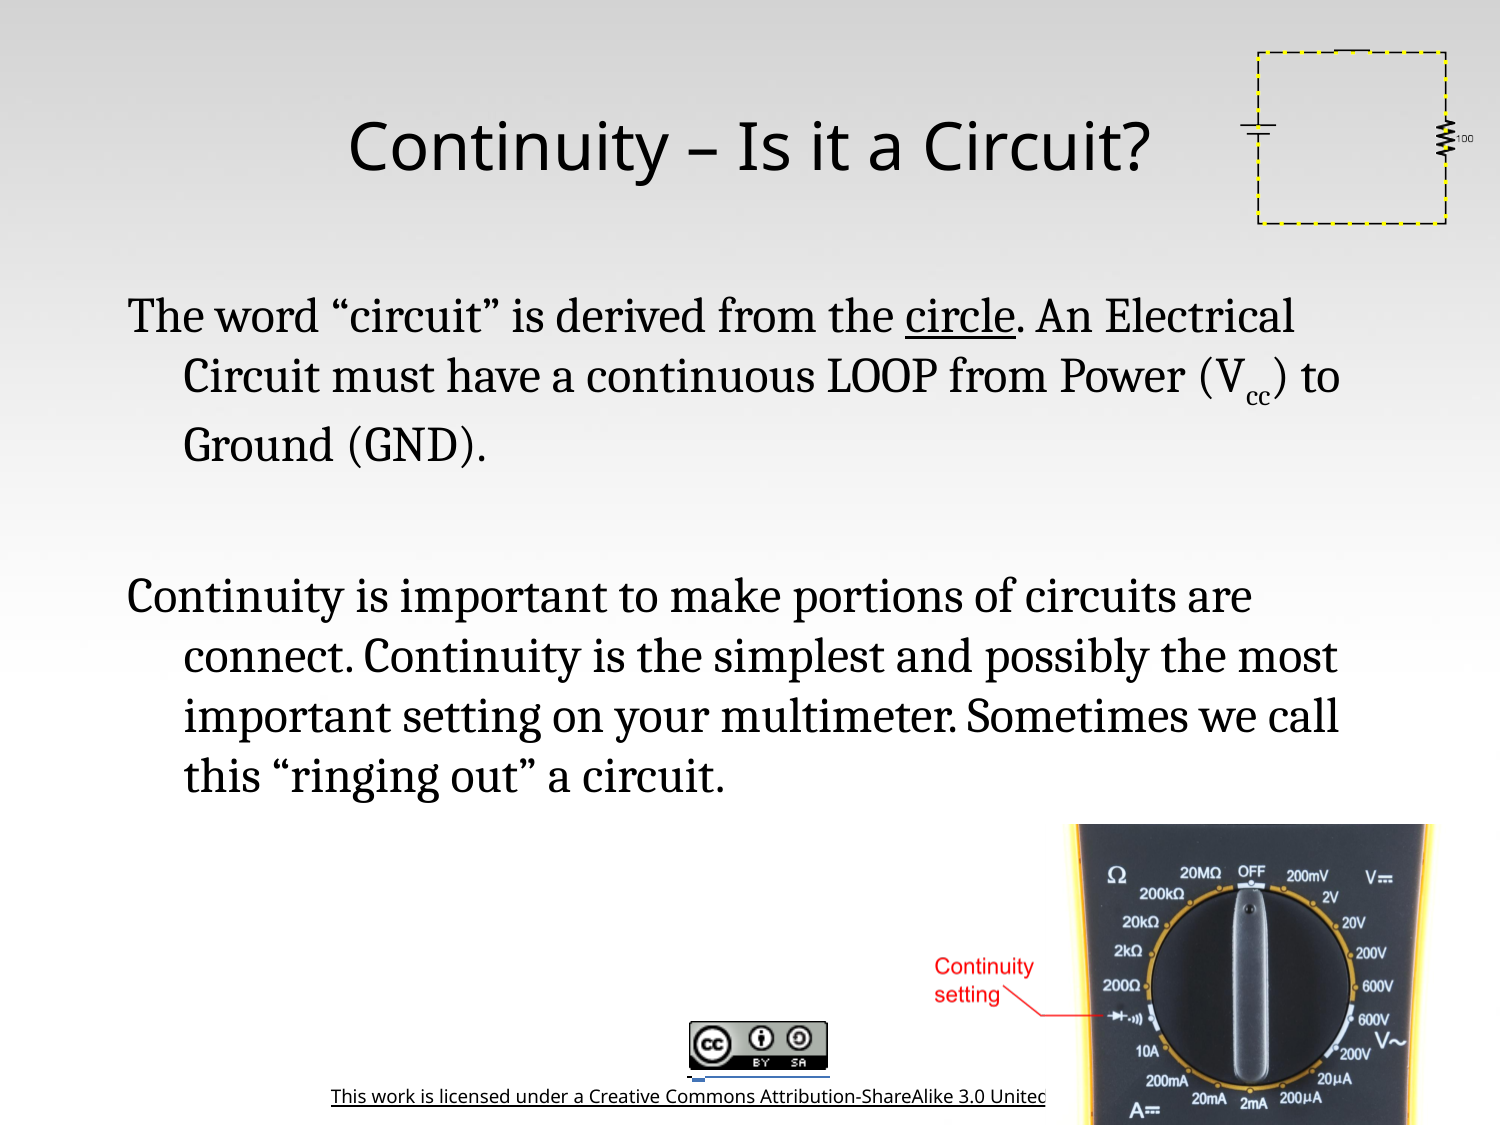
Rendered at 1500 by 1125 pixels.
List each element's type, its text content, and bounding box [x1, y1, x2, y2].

list The word “circuit” is derived from the circle. An Electrical Circuit must have a continuous LOOP from Power (Vcc) to Ground (GND). Continuity is important to make portions of circuits are connect. Continuity is the simplest and possibly the most important setting on your multimeter. Sometimes we call this “ringing out” a circuit. [112, 275, 1388, 1000]
title Continuity – Is it a Circuit? [112, 50, 1188, 238]
picture [0, 0, 1500, 1125]
